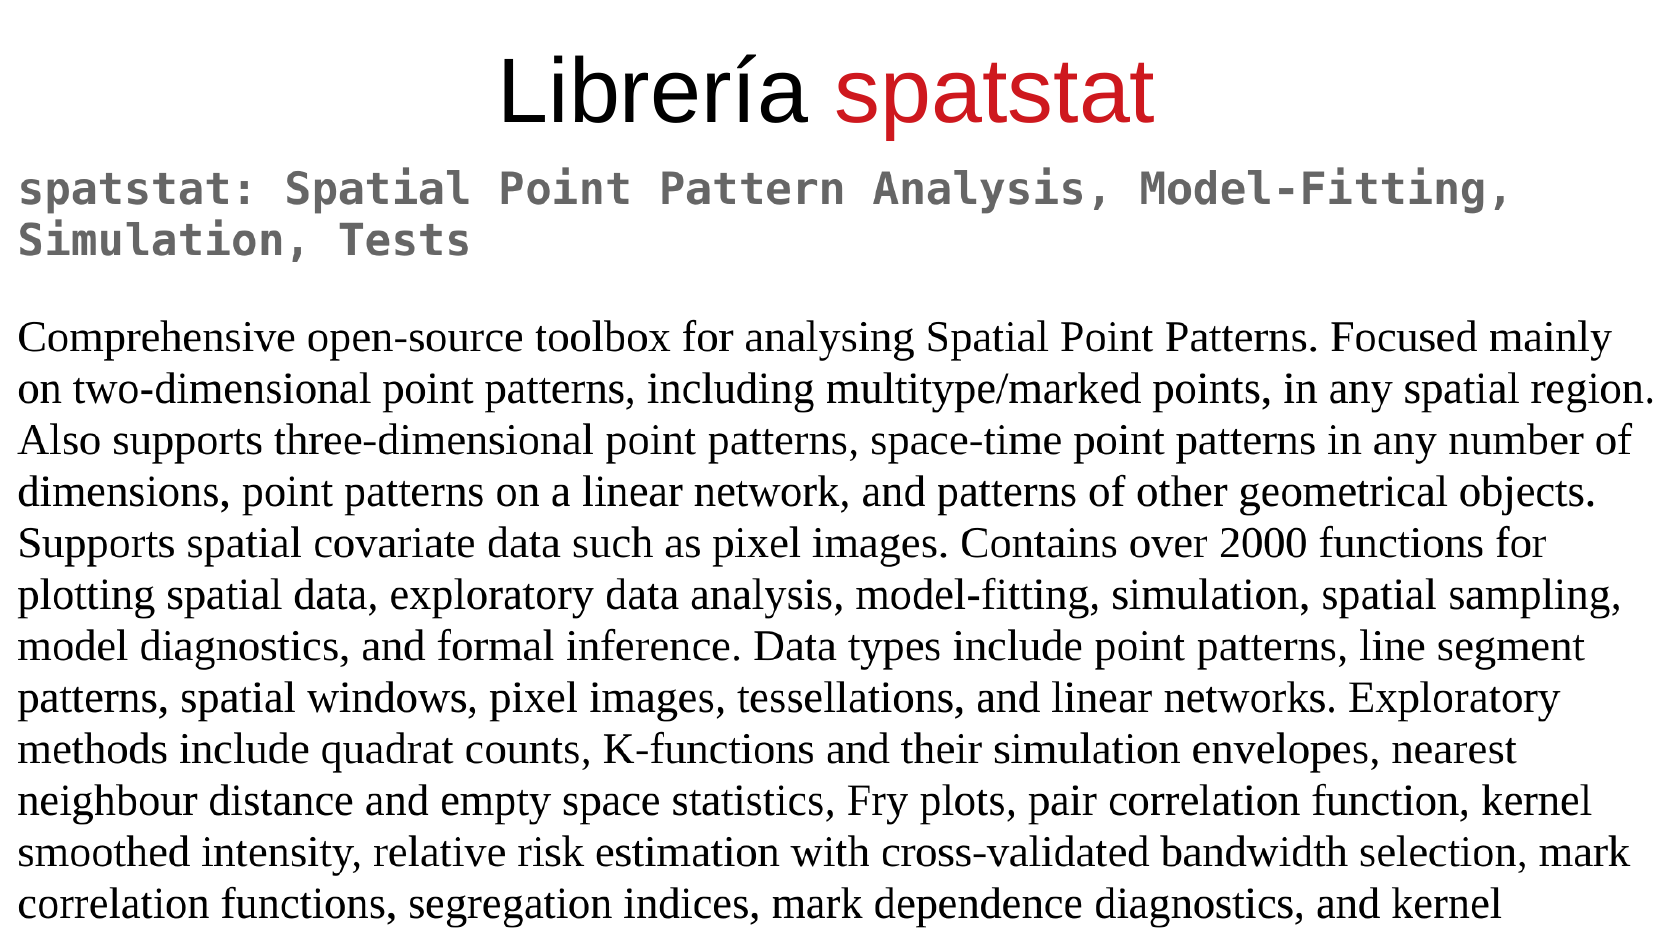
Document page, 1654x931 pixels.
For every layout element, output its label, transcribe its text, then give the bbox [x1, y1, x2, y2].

title Librería spatstat [82, 13, 1571, 159]
picture [9, 159, 1654, 928]
